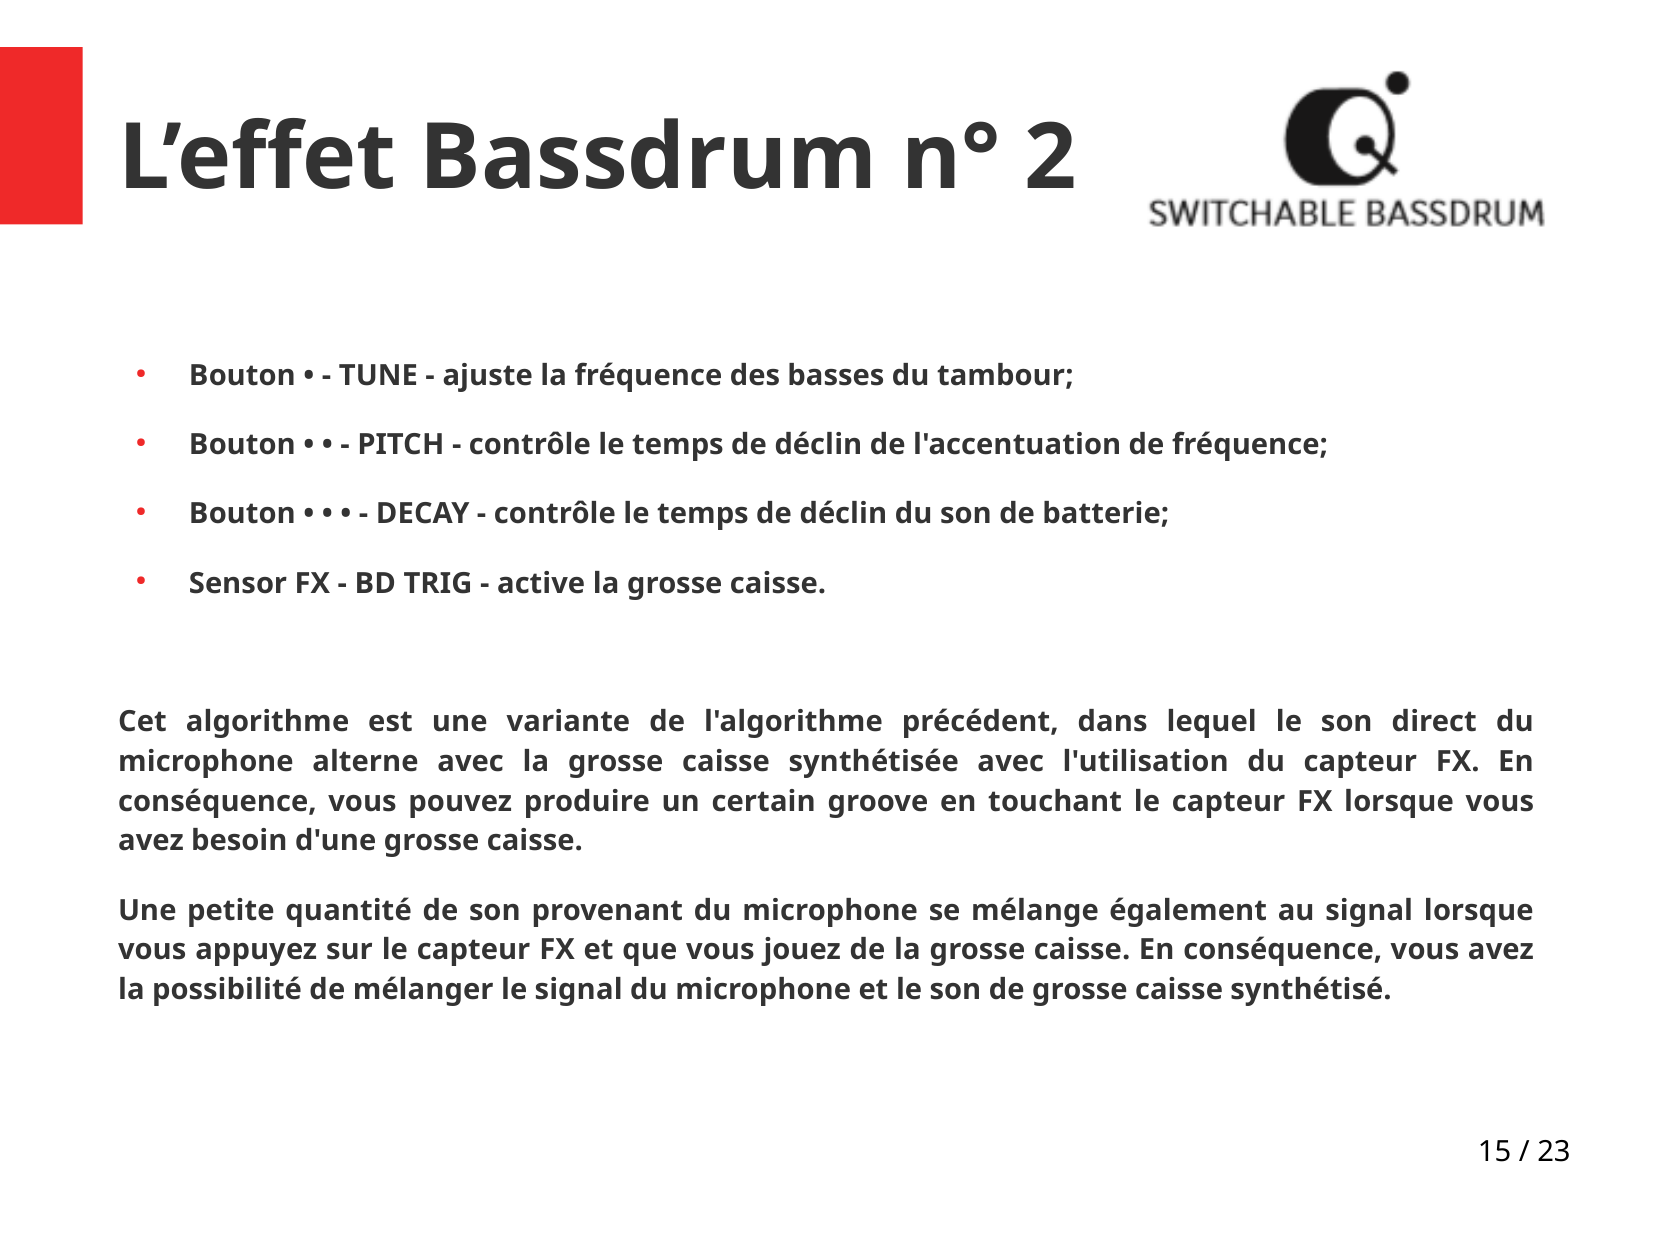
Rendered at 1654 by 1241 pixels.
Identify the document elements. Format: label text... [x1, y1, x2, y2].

picture [1110, 70, 1647, 245]
title L’effet Bassdrum n° 2 [118, 49, 1571, 257]
list Bouton • - TUNE - ajuste la fréquence des basses du tambour; Bouton • • - PITCH - contrôle le temps de déclin de l'accentuation de fréquence; Bouton • • • - DECAY - contrôle le temps de déclin du son de batterie; Sensor FX - BD TRIG - active la grosse caisse. Cet algorithme est une variante de l'algorithme précédent, dans lequel le son direct du microphone alterne avec la grosse caisse synthétisée avec l'utilisation du capteur FX. En conséquence, vous pouvez produire un certain groove en touchant le capteur FX lorsque vous avez besoin d'une grosse caisse. Une petite quantité de son provenant du microphone se mélange également au signal lorsque vous appuyez sur le capteur FX et que vous jouez de la grosse caisse. En conséquence, vous avez la possibilité de mélanger le signal du microphone et le son de grosse caisse synthétisé. [118, 354, 1536, 1074]
